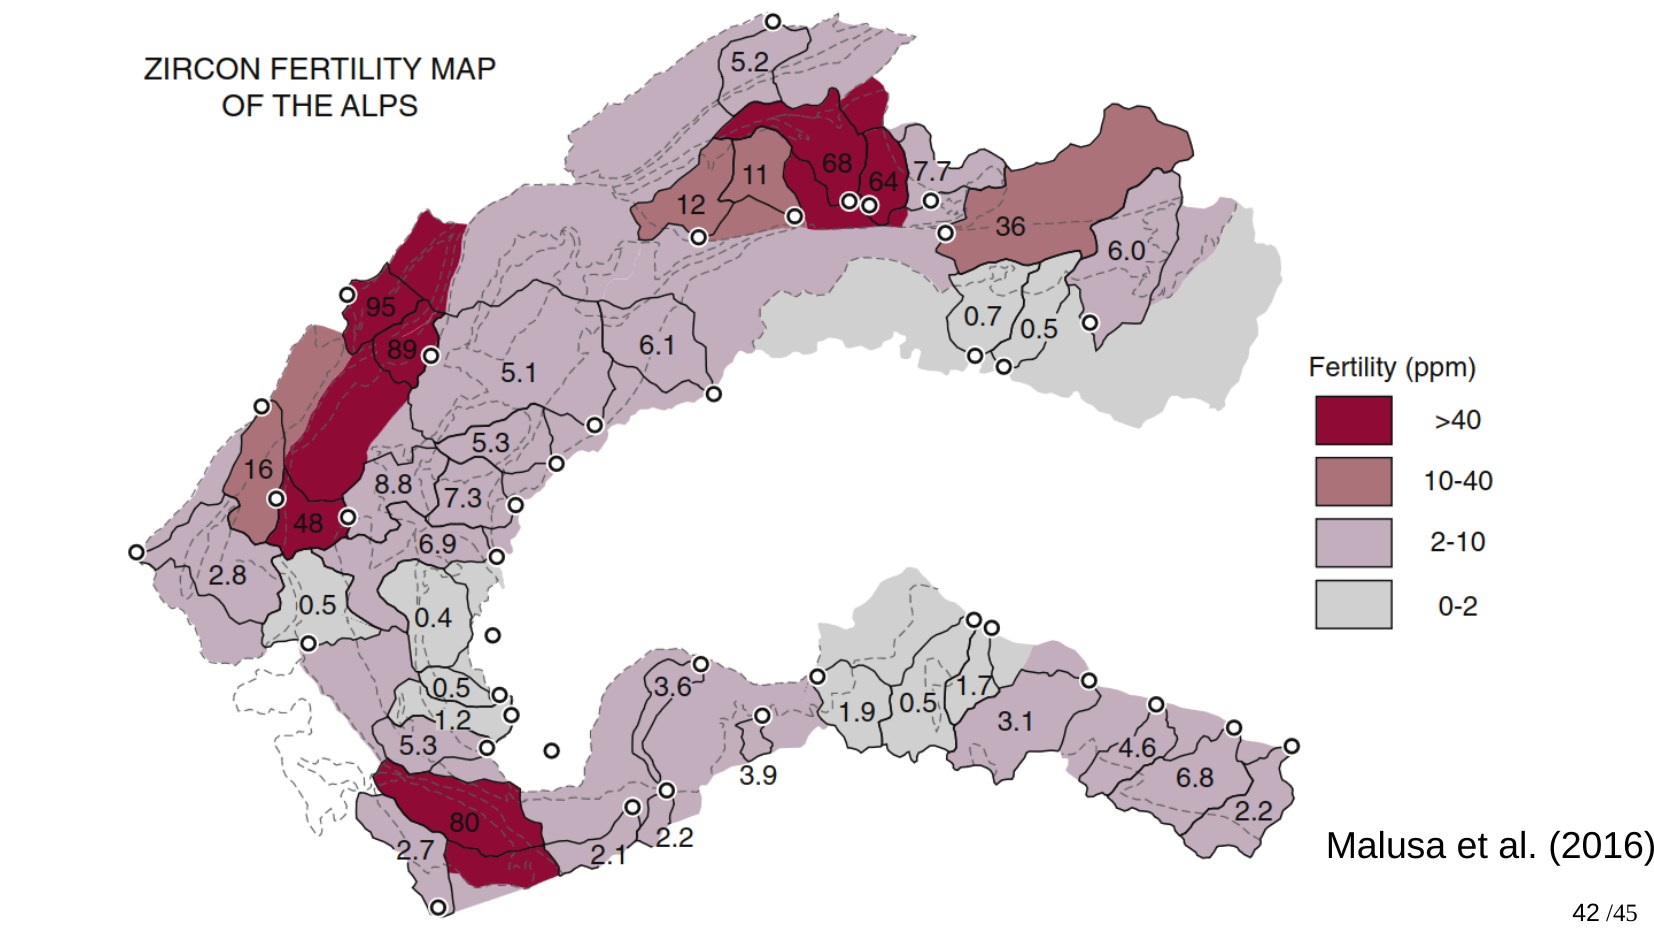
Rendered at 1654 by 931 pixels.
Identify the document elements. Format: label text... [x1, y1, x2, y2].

text_box Malusa et al. (2016) [1311, 817, 1654, 874]
picture [118, 0, 1503, 931]
